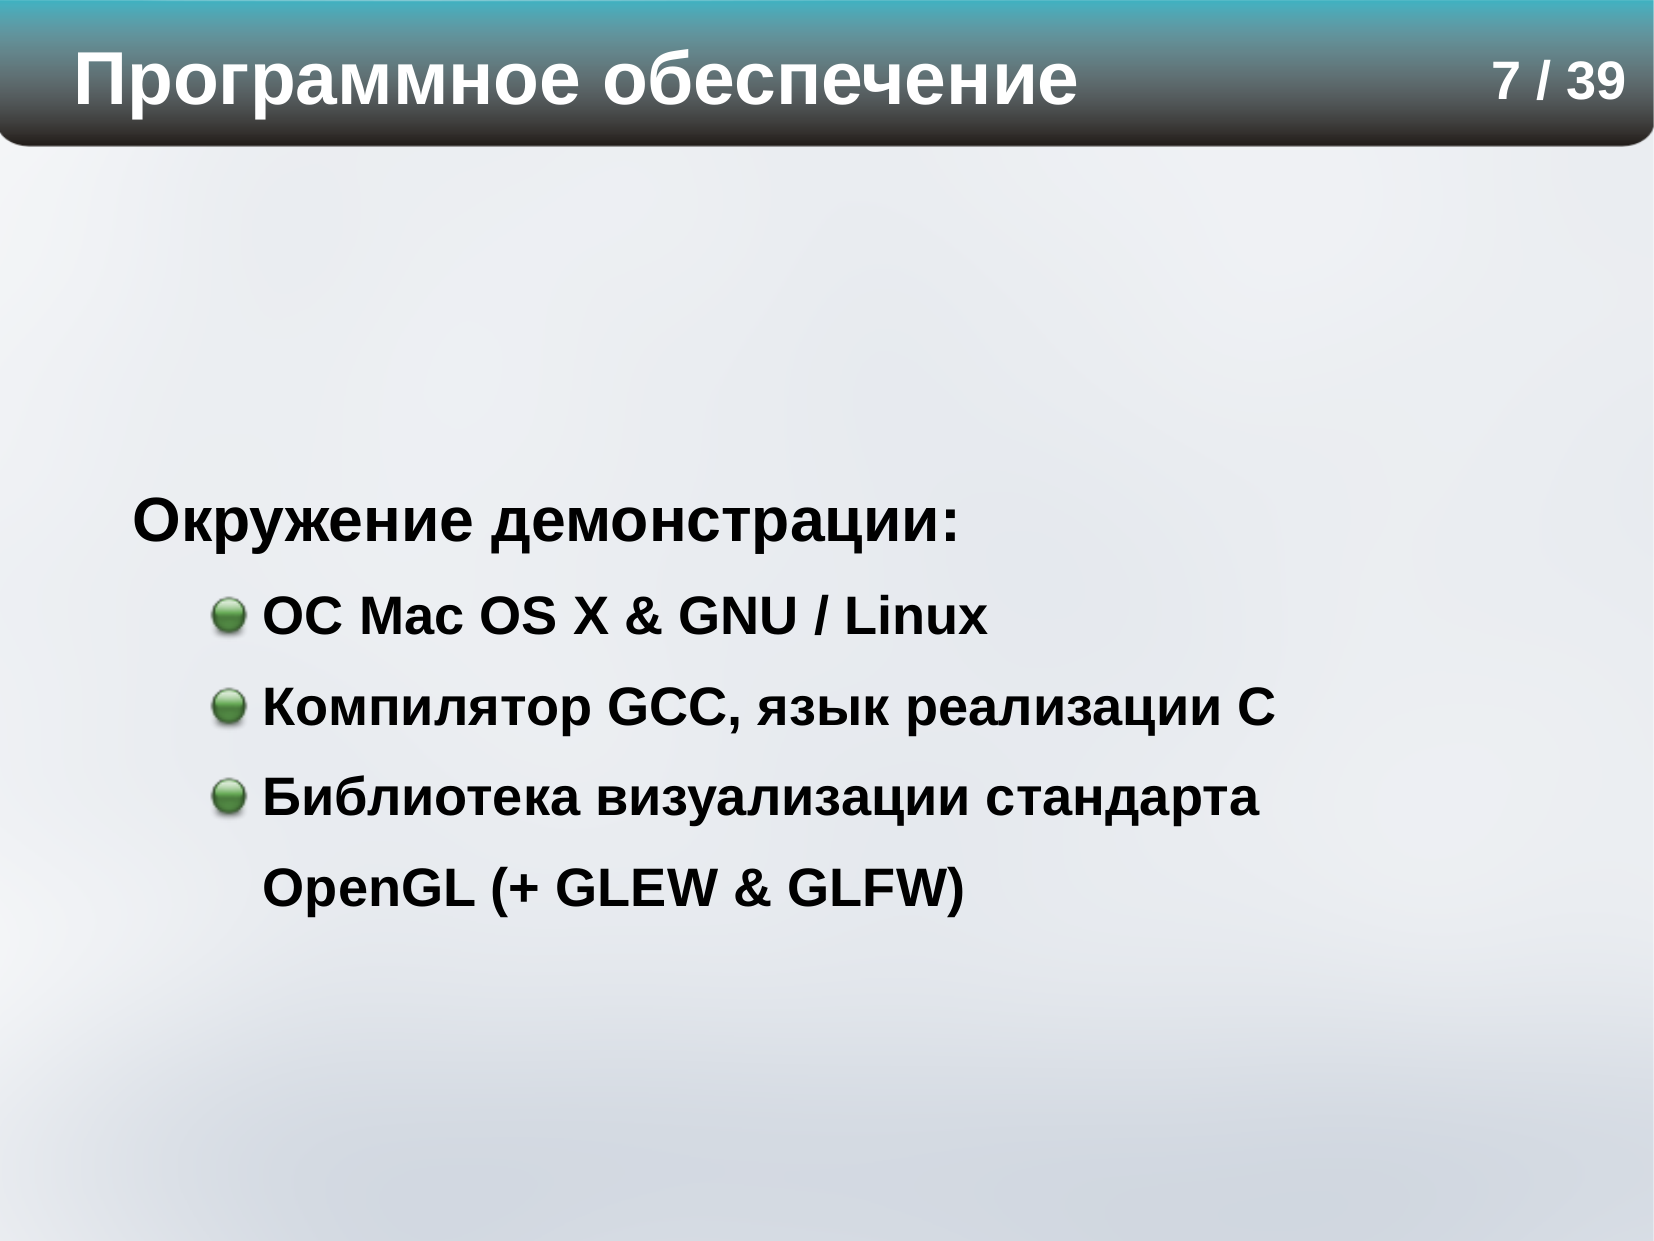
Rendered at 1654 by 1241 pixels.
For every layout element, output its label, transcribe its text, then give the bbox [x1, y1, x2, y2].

text_box Окружение демонстрации: ОС Mac OS X & GNU / Linux Компилятор GCC, язык реализации C Библиотека визуализации стандарта OpenGL (+ GLEW & GLFW) [118, 442, 1595, 891]
text_box <number> / 39 [1476, 42, 1654, 179]
picture [0, 0, 1654, 1241]
text_box Программное обеспечение [59, 29, 1241, 129]
